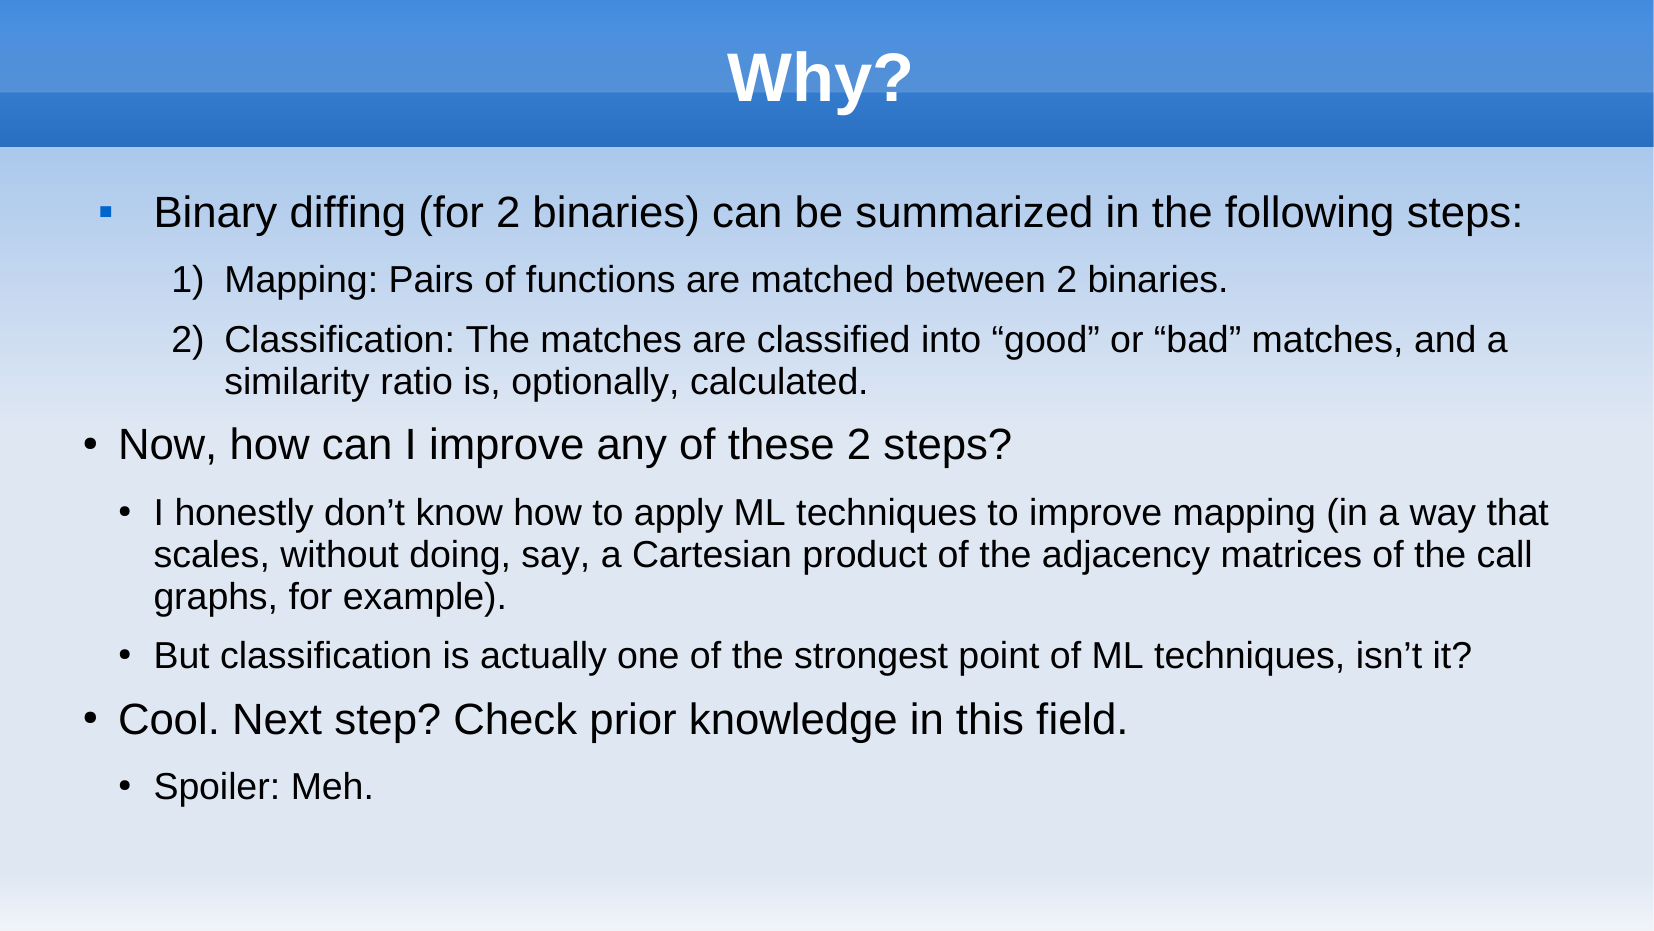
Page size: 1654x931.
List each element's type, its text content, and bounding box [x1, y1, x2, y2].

list Binary diffing (for 2 binaries) can be summarized in the following steps: Mapping: Pairs of functions are matched between 2 binaries. Classification: The matches are classified into “good” or “bad” matches, and a similarity ratio is, optionally, calculated. Now, how can I improve any of these 2 steps? I honestly don’t know how to apply ML techniques to improve mapping (in a way that scales, without doing, say, a Cartesian product of the adjacency matrices of the call graphs, for example). But classification is actually one of the strongest point of ML techniques, isn’t it? Cool. Next step? Check prior knowledge in this field. Spoiler: Meh. [82, 188, 1571, 903]
title Why? [76, 0, 1565, 156]
picture [0, 0, 1654, 931]
